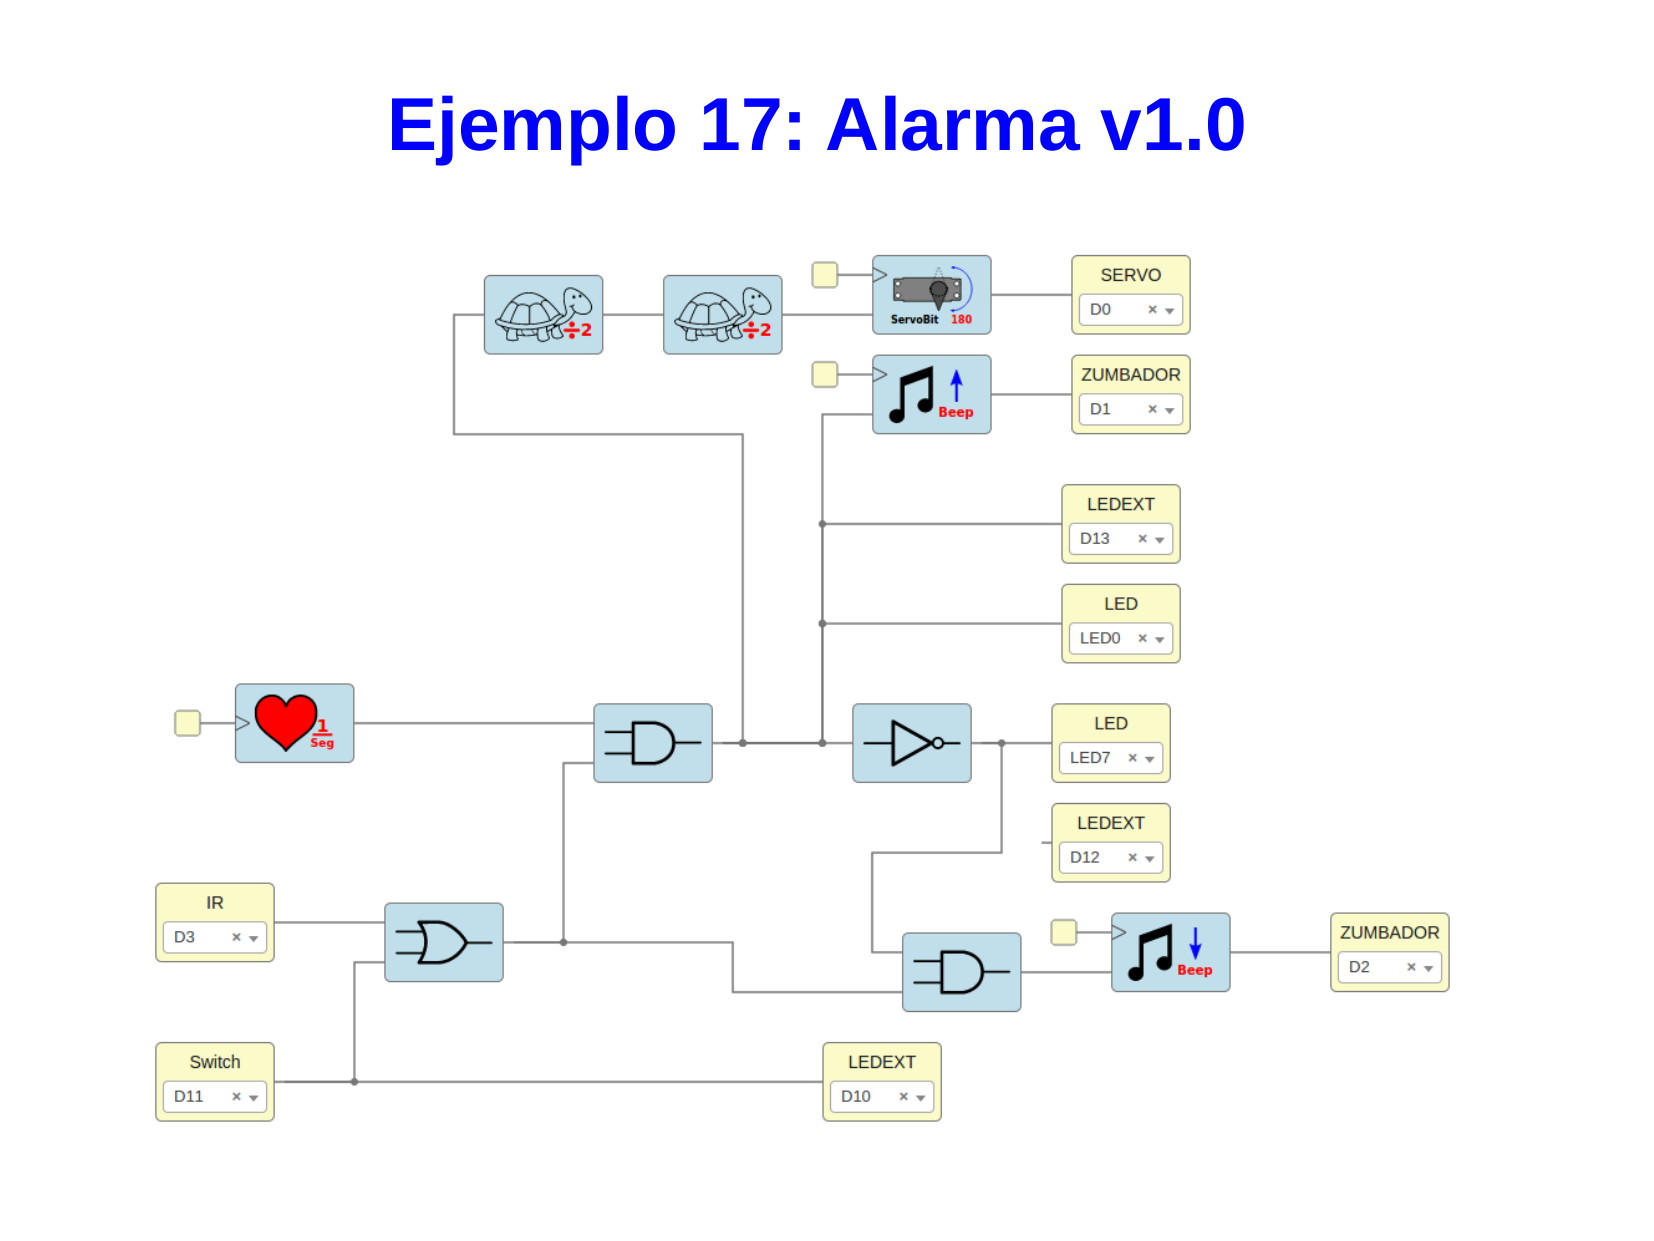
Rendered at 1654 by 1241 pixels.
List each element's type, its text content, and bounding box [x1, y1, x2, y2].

text_box Ejemplo 17: Alarma v1.0 [90, 75, 1546, 174]
picture [128, 209, 1471, 1138]
